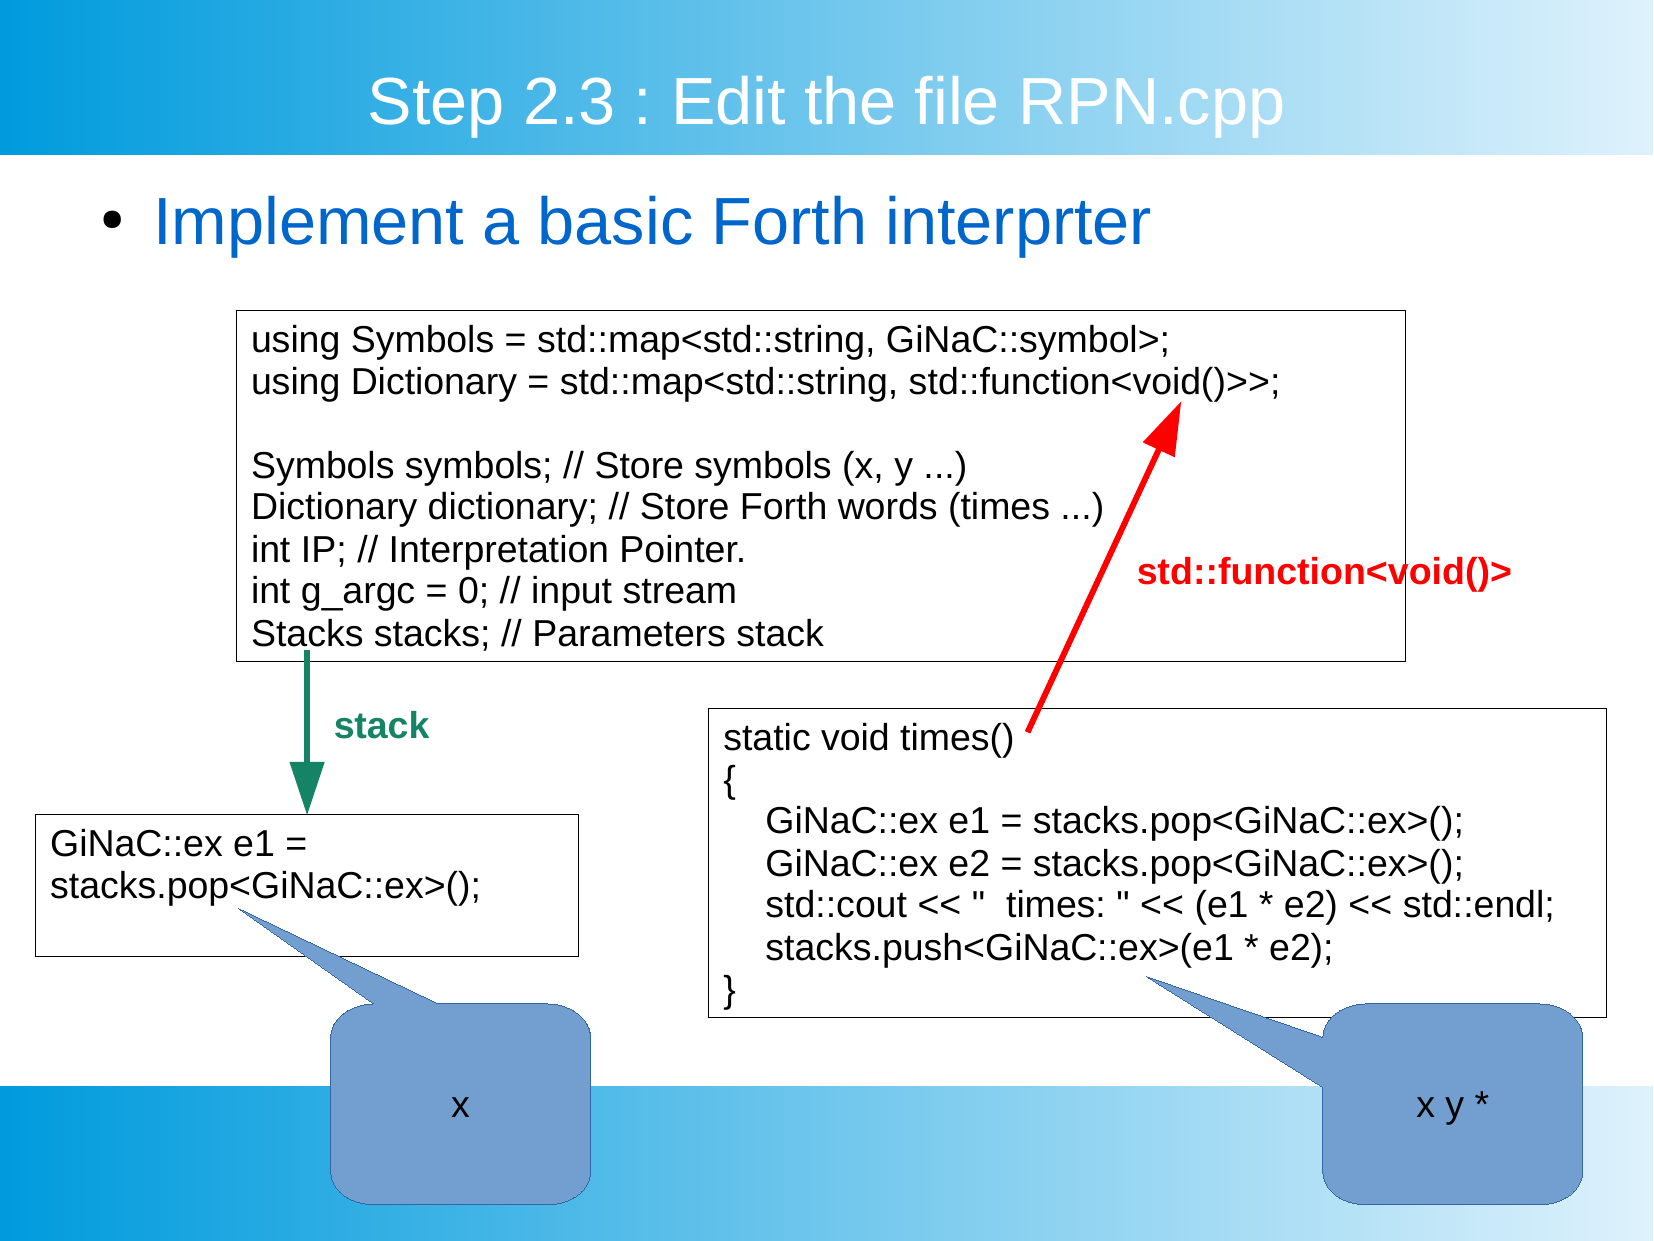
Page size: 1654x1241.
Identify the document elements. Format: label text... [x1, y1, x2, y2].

title Step 2.3 : Edit the file RPN.cpp [82, 49, 1571, 154]
text_box stack [318, 696, 756, 756]
text_box x [238, 908, 591, 1205]
list Implement a basic Forth interprter [82, 183, 1477, 319]
text_box GiNaC::ex e1 = stacks.pop<GiNaC::ex>(); [35, 814, 579, 957]
text_box using Symbols = std::map<std::string, GiNaC::symbol>; using Dictionary = std::map<std::string, std::function<void()>>; Symbols symbols; // Store symbols (x, y ...) Dictionary dictionary; // Store Forth words (times ...) int IP; // Interpretation Pointer. int g_argc = 0; // input stream Stacks stacks; // Parameters stack [236, 310, 1406, 662]
text_box static void times() { GiNaC::ex e1 = stacks.pop<GiNaC::ex>(); GiNaC::ex e2 = stacks.pop<GiNaC::ex>(); std::cout << " times: " << (e1 * e2) << std::endl; stacks.push<GiNaC::ex>(e1 * e2); } [708, 708, 1607, 1018]
text_box x y * [1146, 976, 1583, 1205]
text_box std::function<void()> [1122, 543, 1560, 603]
